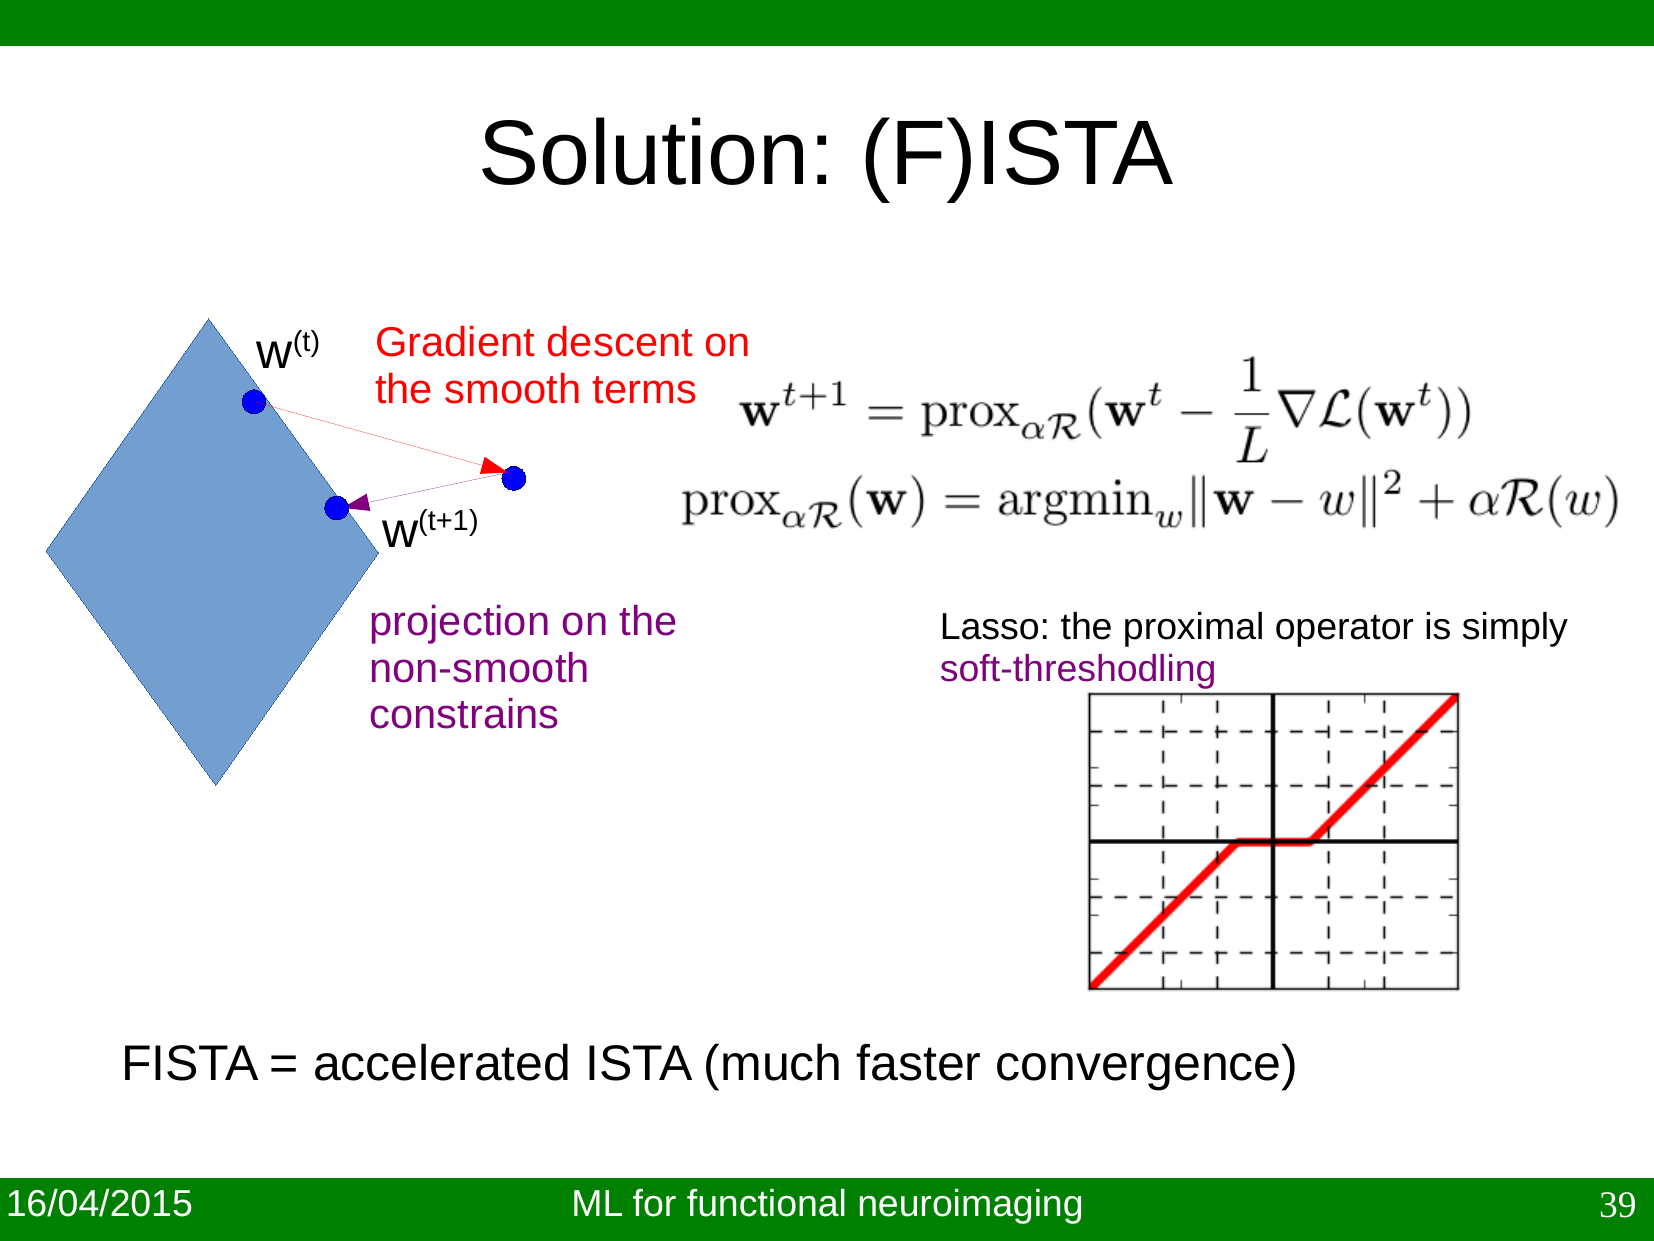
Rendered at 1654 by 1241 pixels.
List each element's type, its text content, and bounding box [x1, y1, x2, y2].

title Solution: (F)ISTA [82, 49, 1571, 257]
text_box [501, 466, 526, 491]
text_box Gradient descent on the smooth terms [360, 311, 774, 421]
text_box projection on the non-smooth constrains [354, 590, 697, 747]
text_box FISTA = accelerated ISTA (much faster convergence) [106, 1027, 1314, 1099]
text_box [46, 318, 368, 786]
picture [1086, 692, 1462, 993]
text_box w(t) [242, 316, 336, 390]
picture [673, 344, 1621, 537]
text_box w(t+1) [367, 494, 494, 568]
text_box Lasso: the proximal operator is simply soft-threshodling [925, 598, 1595, 697]
